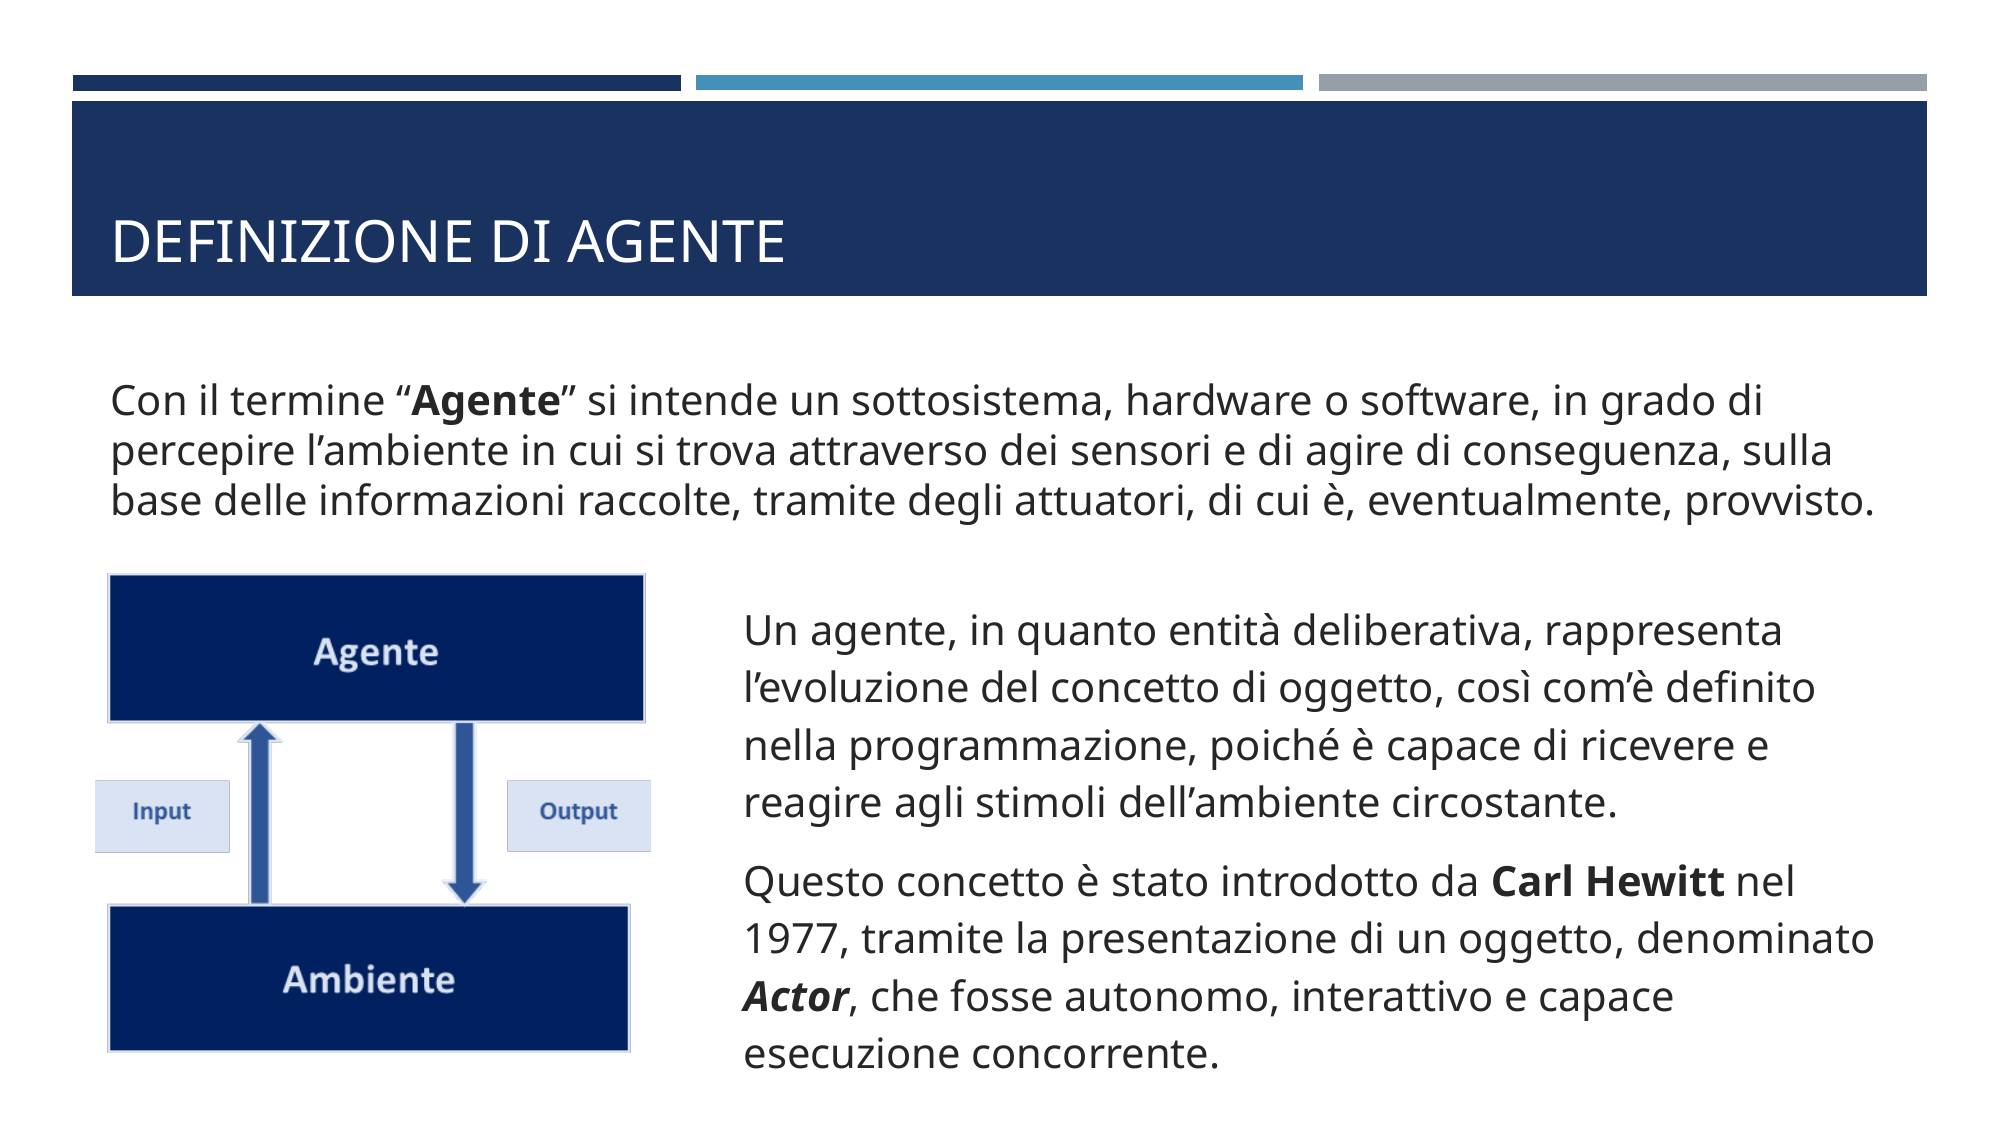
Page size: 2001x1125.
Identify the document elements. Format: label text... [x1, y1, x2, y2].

picture [95, 573, 651, 1053]
text_box Un agente, in quanto entità deliberativa, rappresenta l’evoluzione del concetto di oggetto, così com’è definito nella programmazione, poiché è capace di ricevere e reagire agli stimoli dell’ambiente circostante. Questo concetto è stato introdotto da Carl Hewitt nel 1977, tramite la presentazione di un oggetto, denominato Actor, che fosse autonomo, interattivo e capace esecuzione concorrente. [728, 588, 1905, 1038]
list Con il termine “Agente” si intende un sottosistema, hardware o software, in grado di percepire l’ambiente in cui si trova attraverso dei sensori e di agire di conseguenza, sulla base delle informazioni raccolte, tramite degli attuatori, di cui è, eventualmente, provvisto. [95, 335, 1905, 563]
title Definizione di agente [95, 115, 1905, 282]
